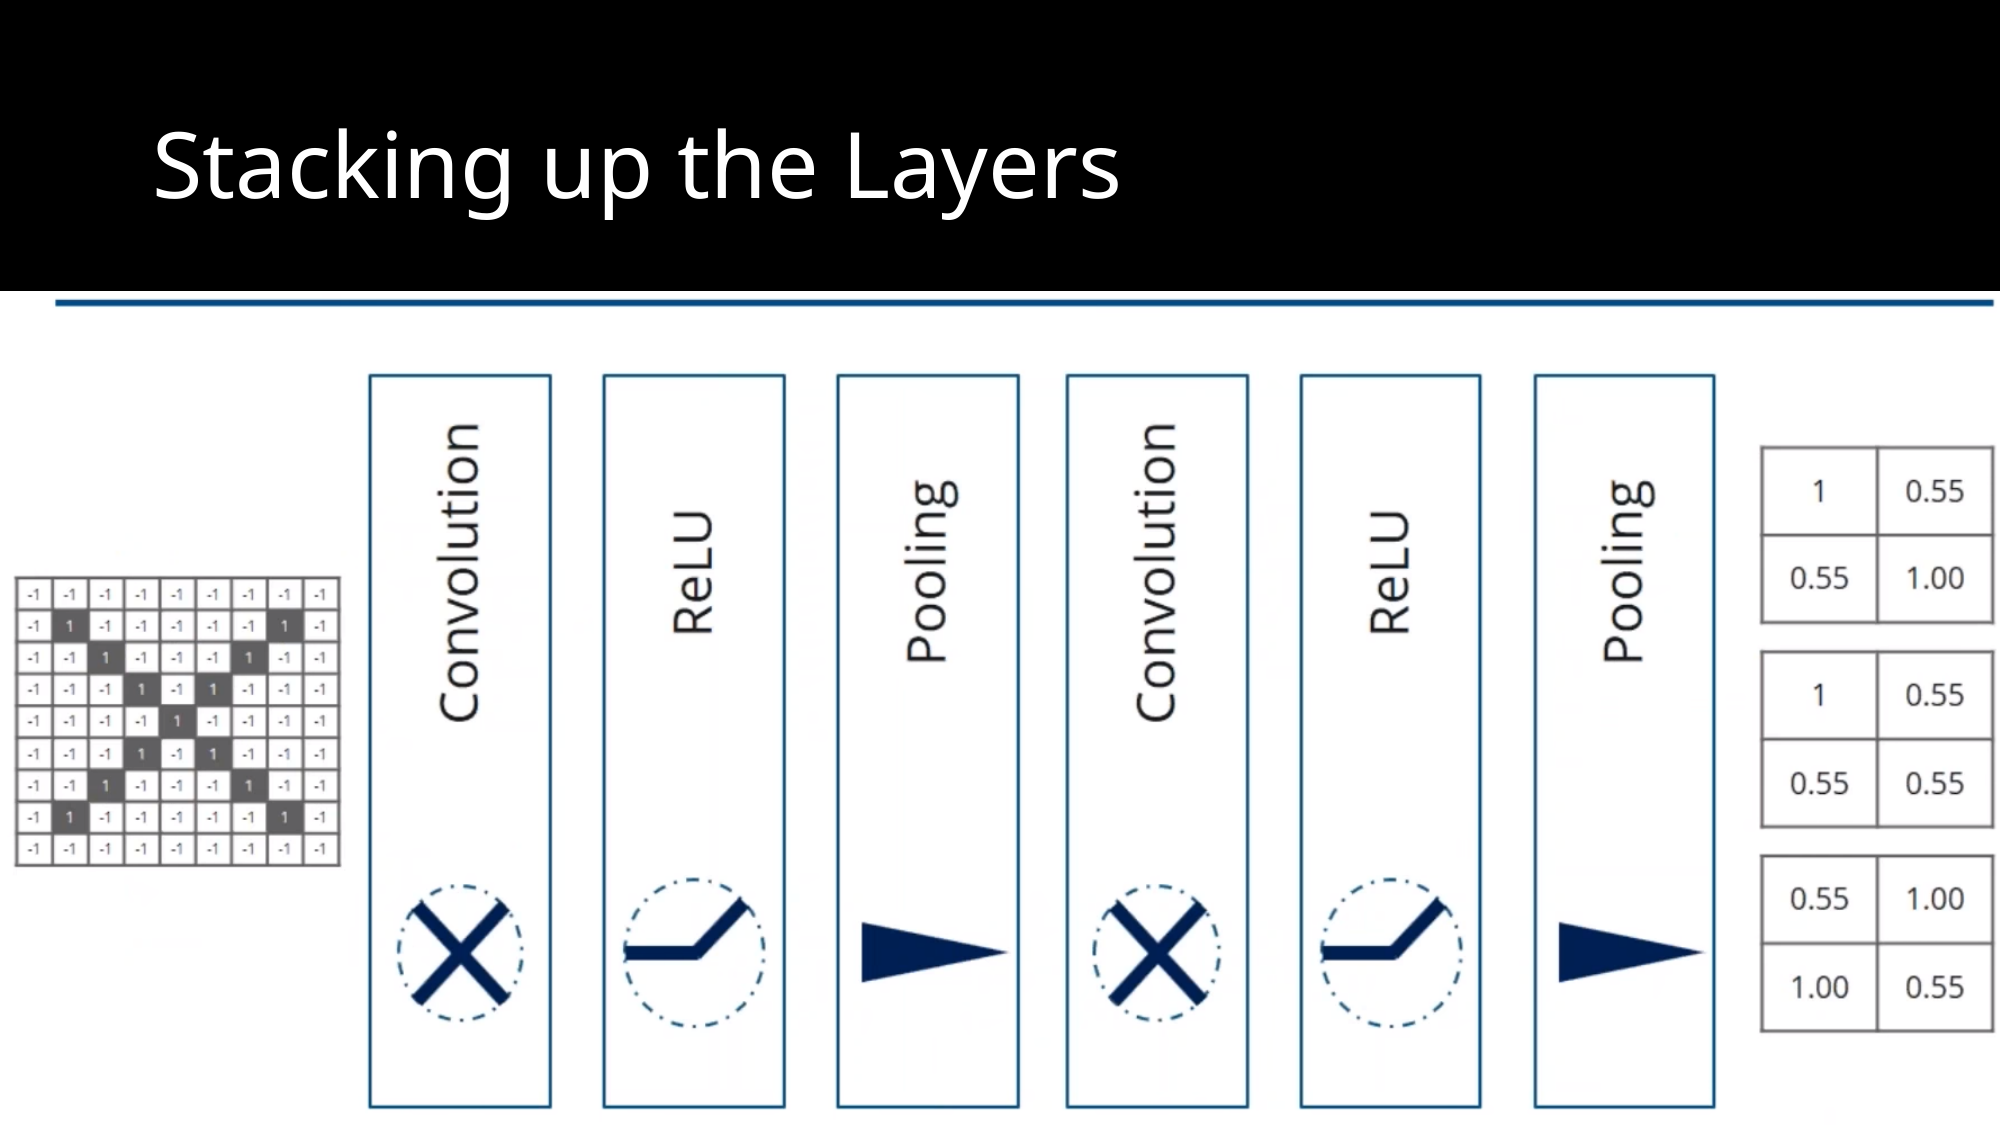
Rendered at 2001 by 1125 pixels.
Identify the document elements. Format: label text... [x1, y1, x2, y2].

picture [0, 291, 2000, 1125]
text_box Stacking up the Layers [137, 59, 1863, 278]
